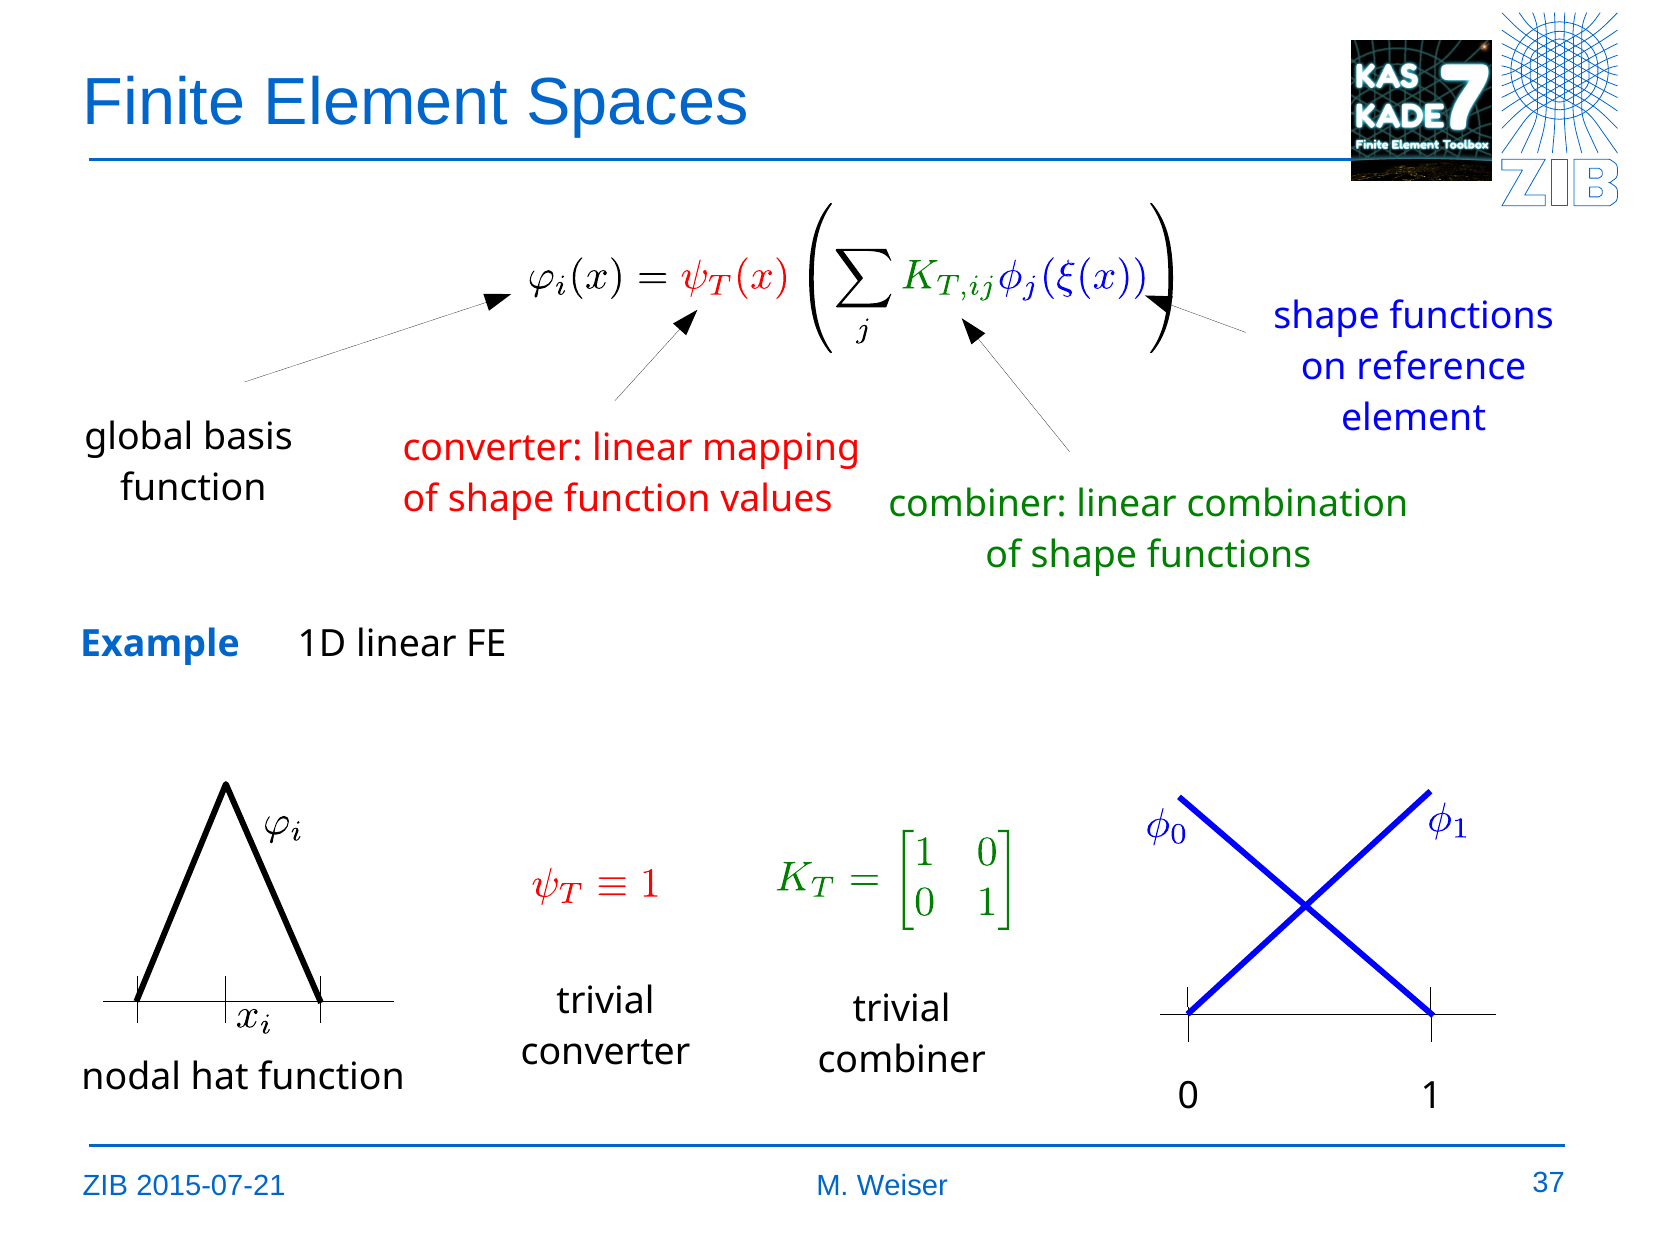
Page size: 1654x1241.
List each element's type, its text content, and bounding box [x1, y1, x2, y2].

text_box 0 [1160, 1058, 1217, 1123]
picture [1351, 40, 1492, 181]
text_box converter: linear mapping of shape function values [387, 413, 854, 517]
text_box 1 [1402, 1058, 1460, 1123]
picture [776, 829, 1010, 930]
picture [236, 1008, 270, 1034]
text_box Example [65, 609, 250, 669]
text_box global basis function [69, 401, 308, 505]
picture [529, 203, 1174, 353]
picture [1429, 802, 1466, 840]
text_box combiner: linear combination of shape functions [873, 468, 1403, 572]
text_box trivial converter [502, 963, 701, 1072]
text_box 1D linear FE [282, 609, 514, 669]
text_box shape functions on reference element [1258, 281, 1556, 429]
text_box [531, 867, 661, 906]
picture [1147, 807, 1186, 846]
picture [265, 815, 301, 844]
text_box trivial combiner [799, 971, 997, 1081]
title Finite Element Spaces [82, 64, 1359, 139]
text_box nodal hat function [63, 1039, 409, 1105]
